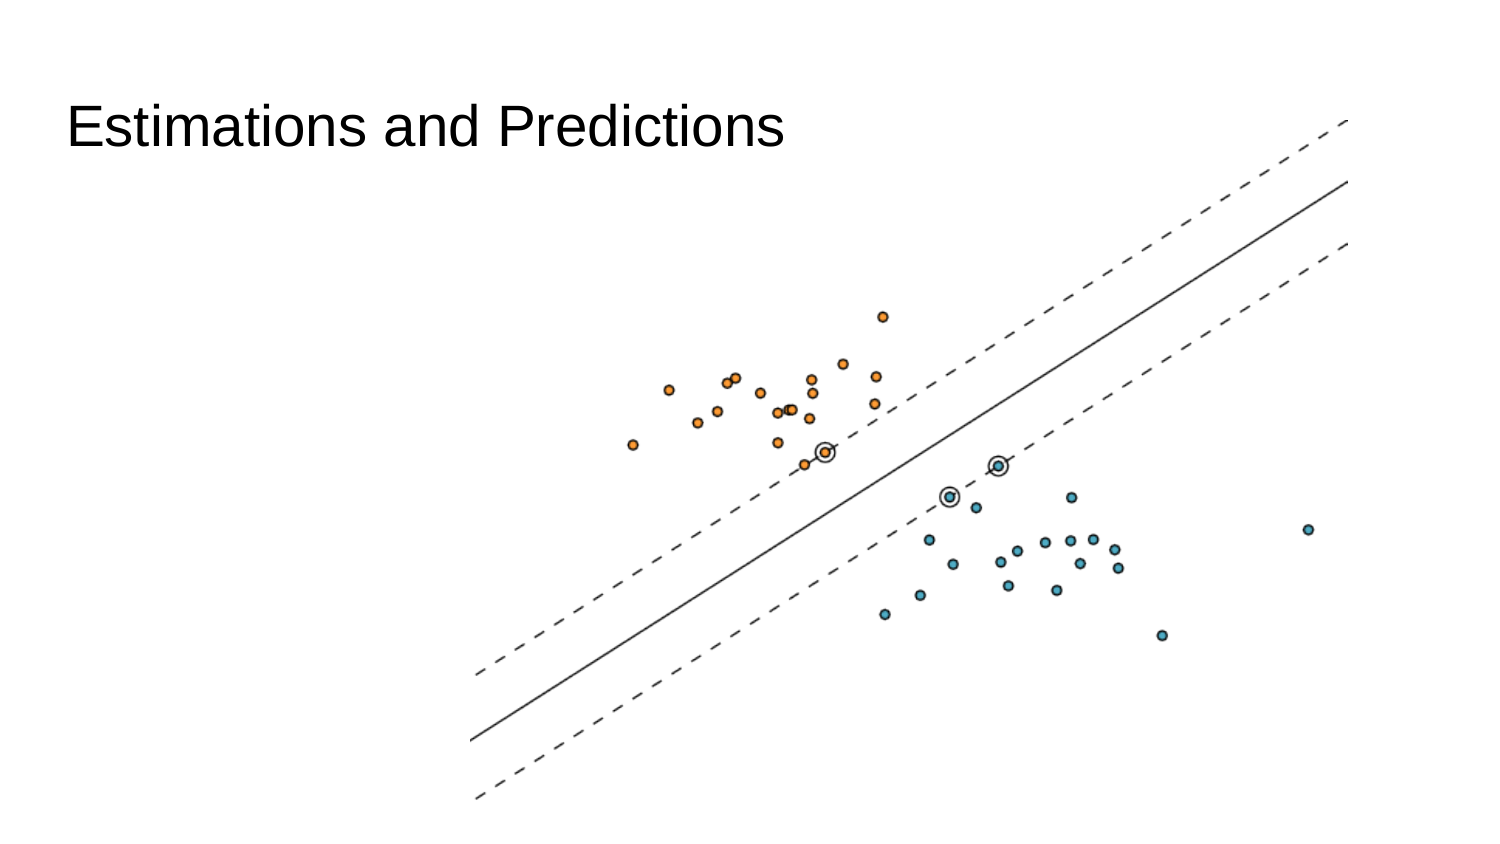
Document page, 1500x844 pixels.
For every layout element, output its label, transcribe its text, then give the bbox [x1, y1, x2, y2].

picture [470, 167, 1348, 803]
title Estimations and Predictions [51, 72, 1449, 167]
